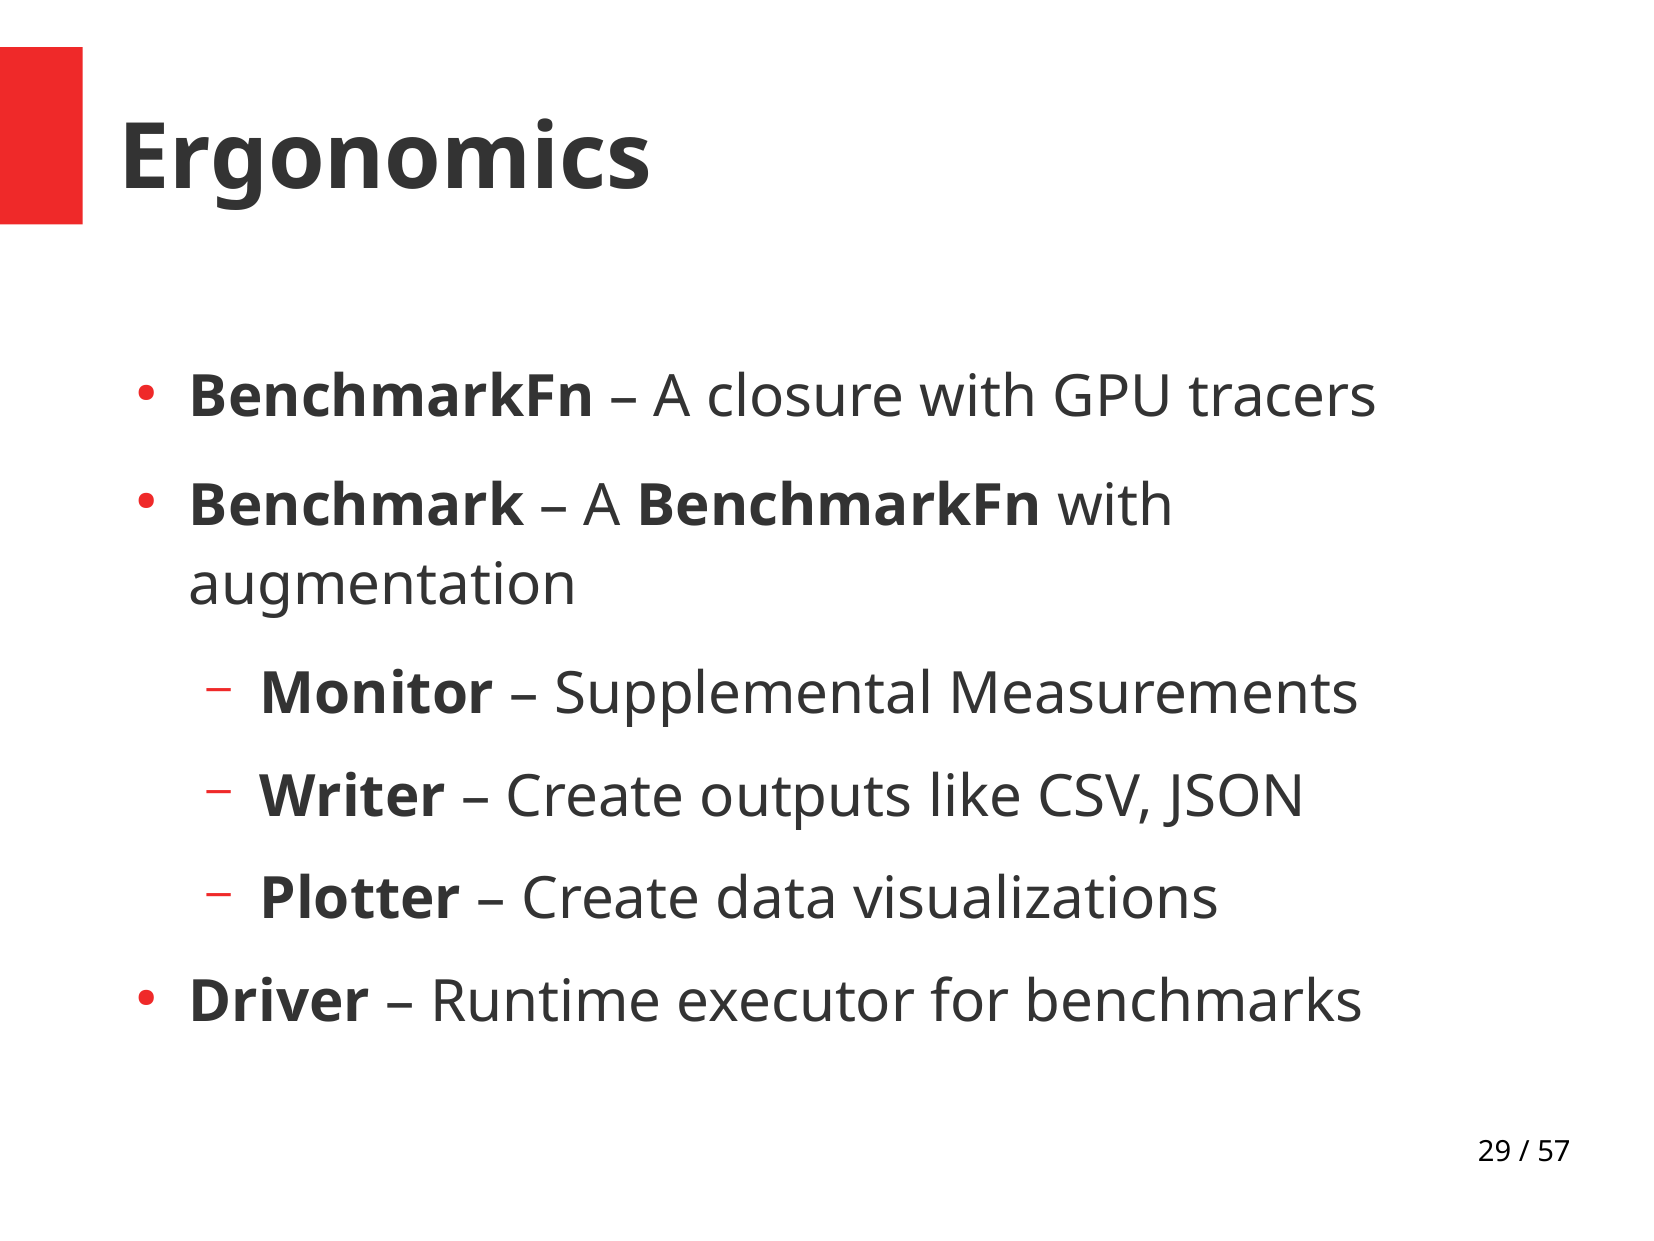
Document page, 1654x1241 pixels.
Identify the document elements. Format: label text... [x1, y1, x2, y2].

list BenchmarkFn – A closure with GPU tracers Benchmark – A BenchmarkFn with augmentation Monitor – Supplemental Measurements Writer – Create outputs like CSV, JSON Plotter – Create data visualizations Driver – Runtime executor for benchmarks [118, 354, 1561, 1096]
title Ergonomics [118, 49, 1571, 257]
